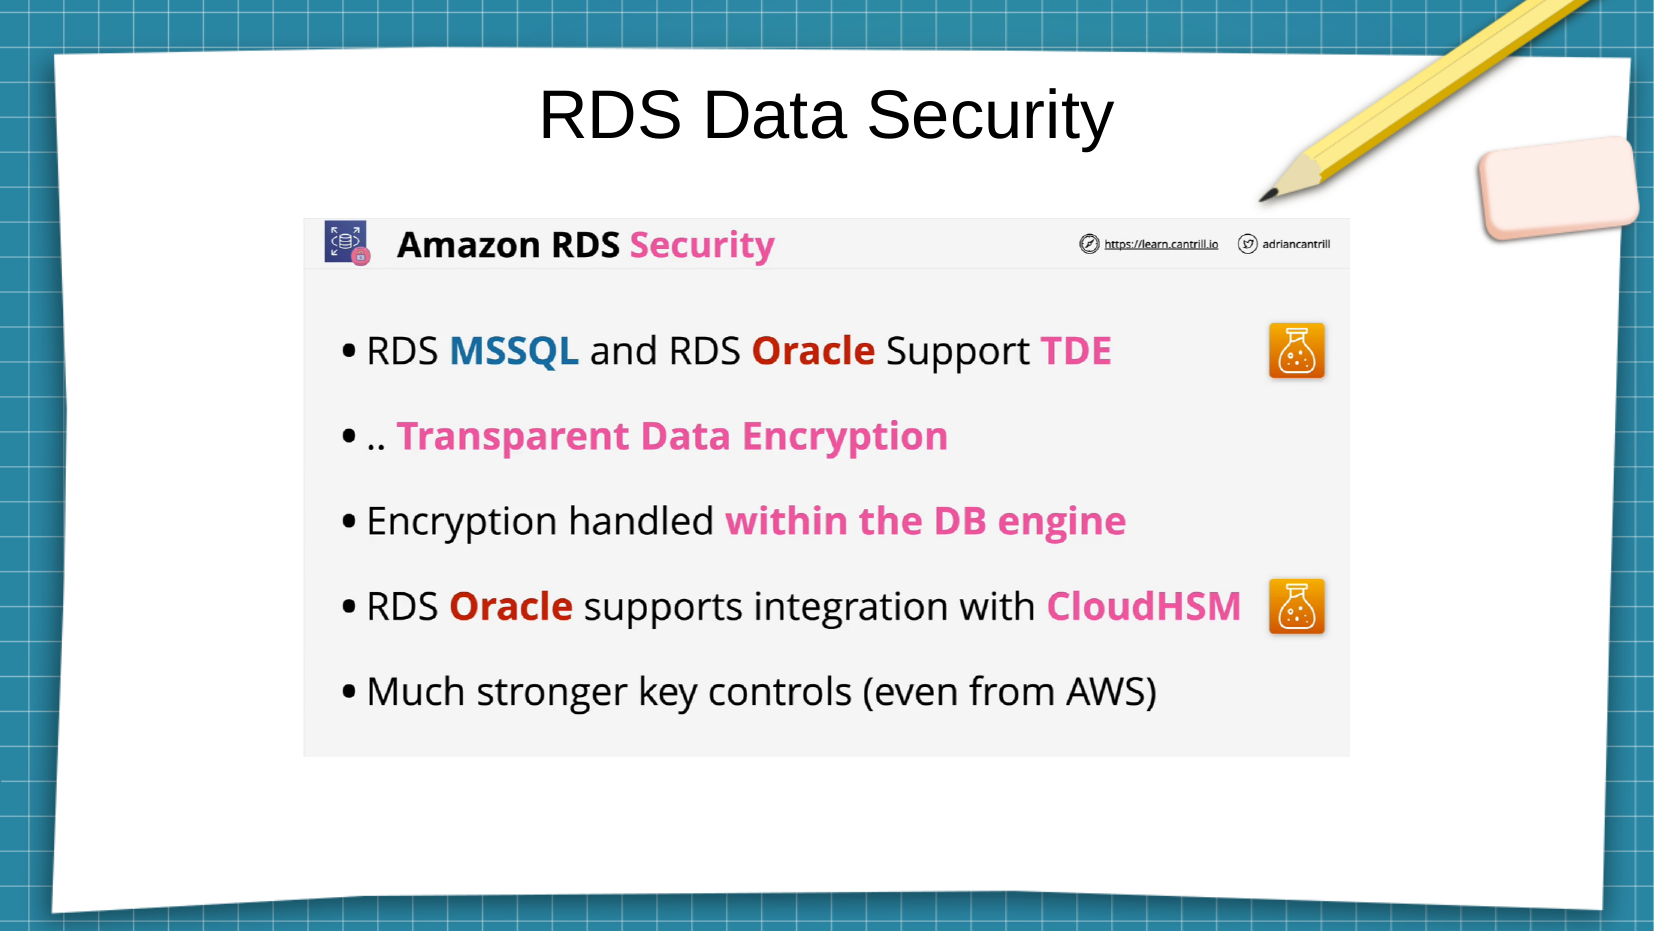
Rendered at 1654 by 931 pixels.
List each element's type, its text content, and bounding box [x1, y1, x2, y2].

title RDS Data Security [82, 37, 1571, 193]
picture [0, 0, 1654, 931]
